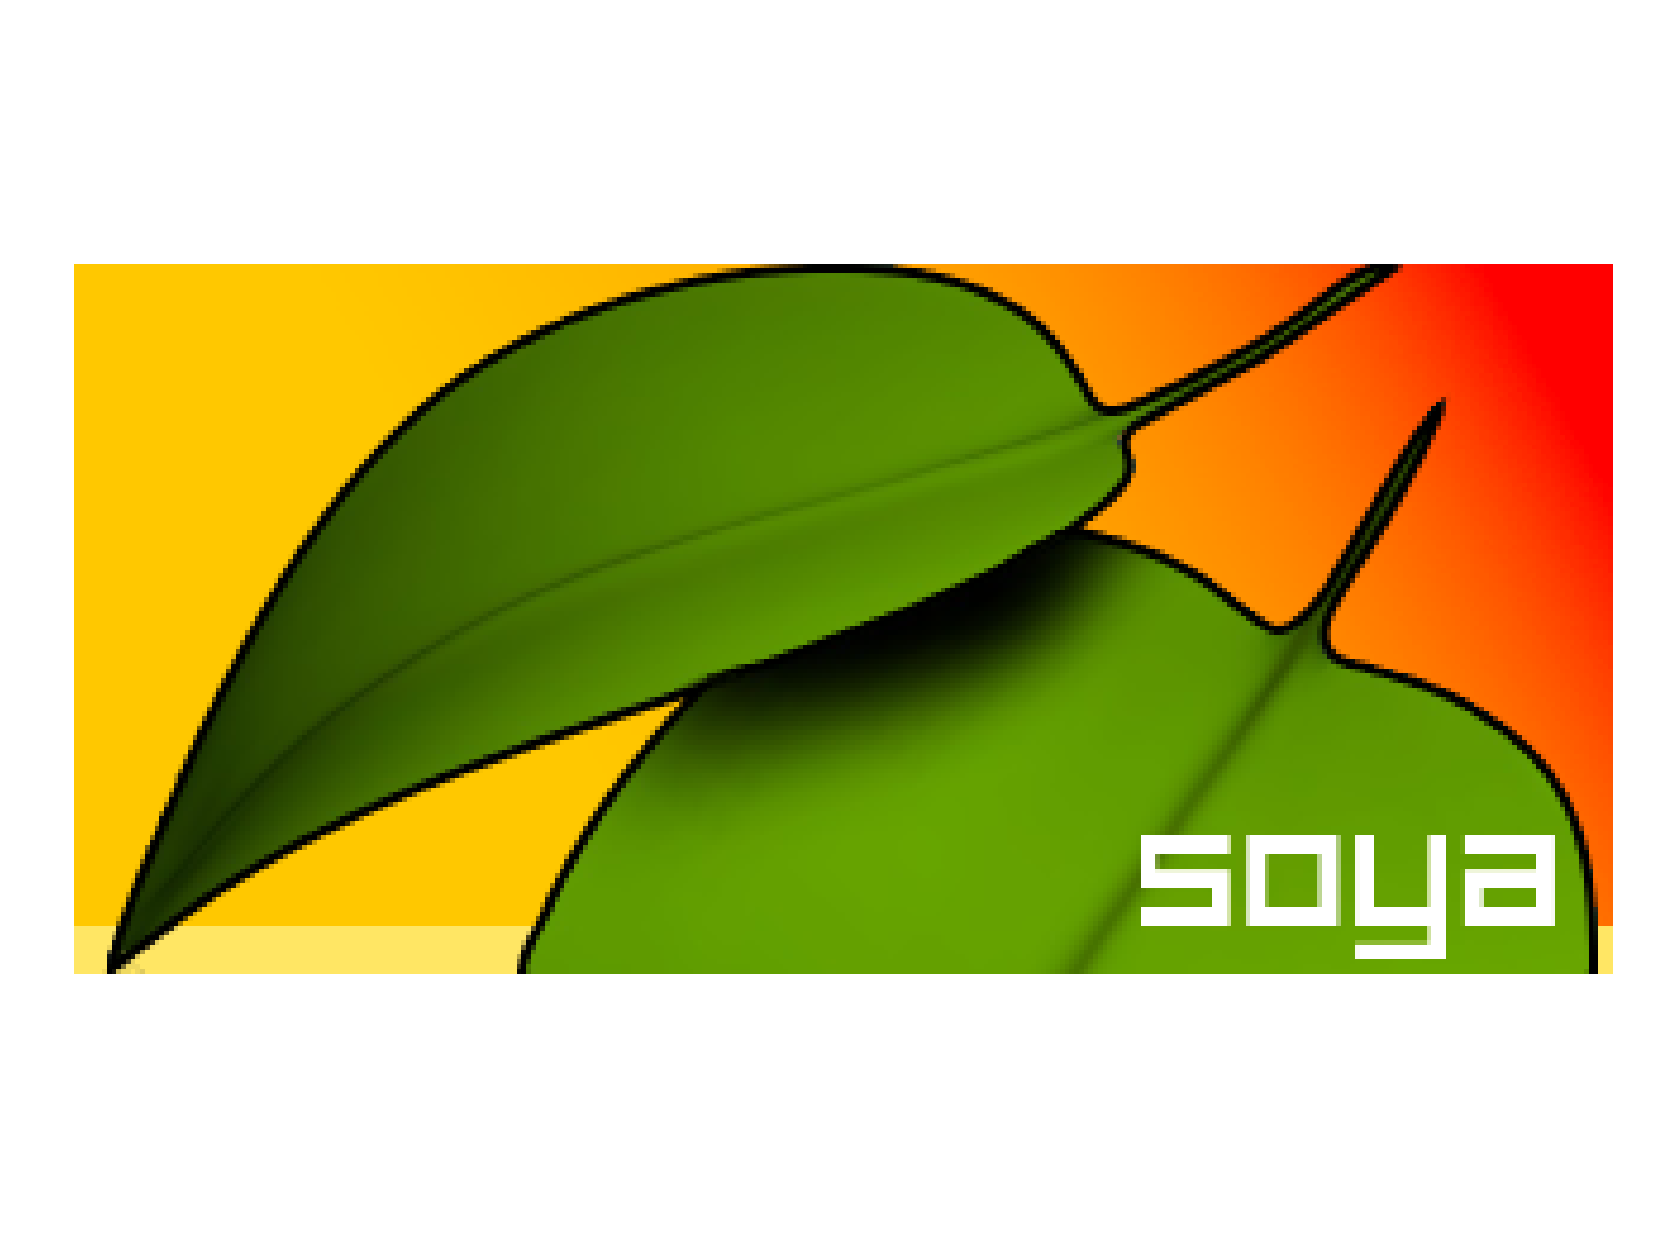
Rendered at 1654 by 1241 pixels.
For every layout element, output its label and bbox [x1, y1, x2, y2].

picture [74, 264, 1613, 974]
